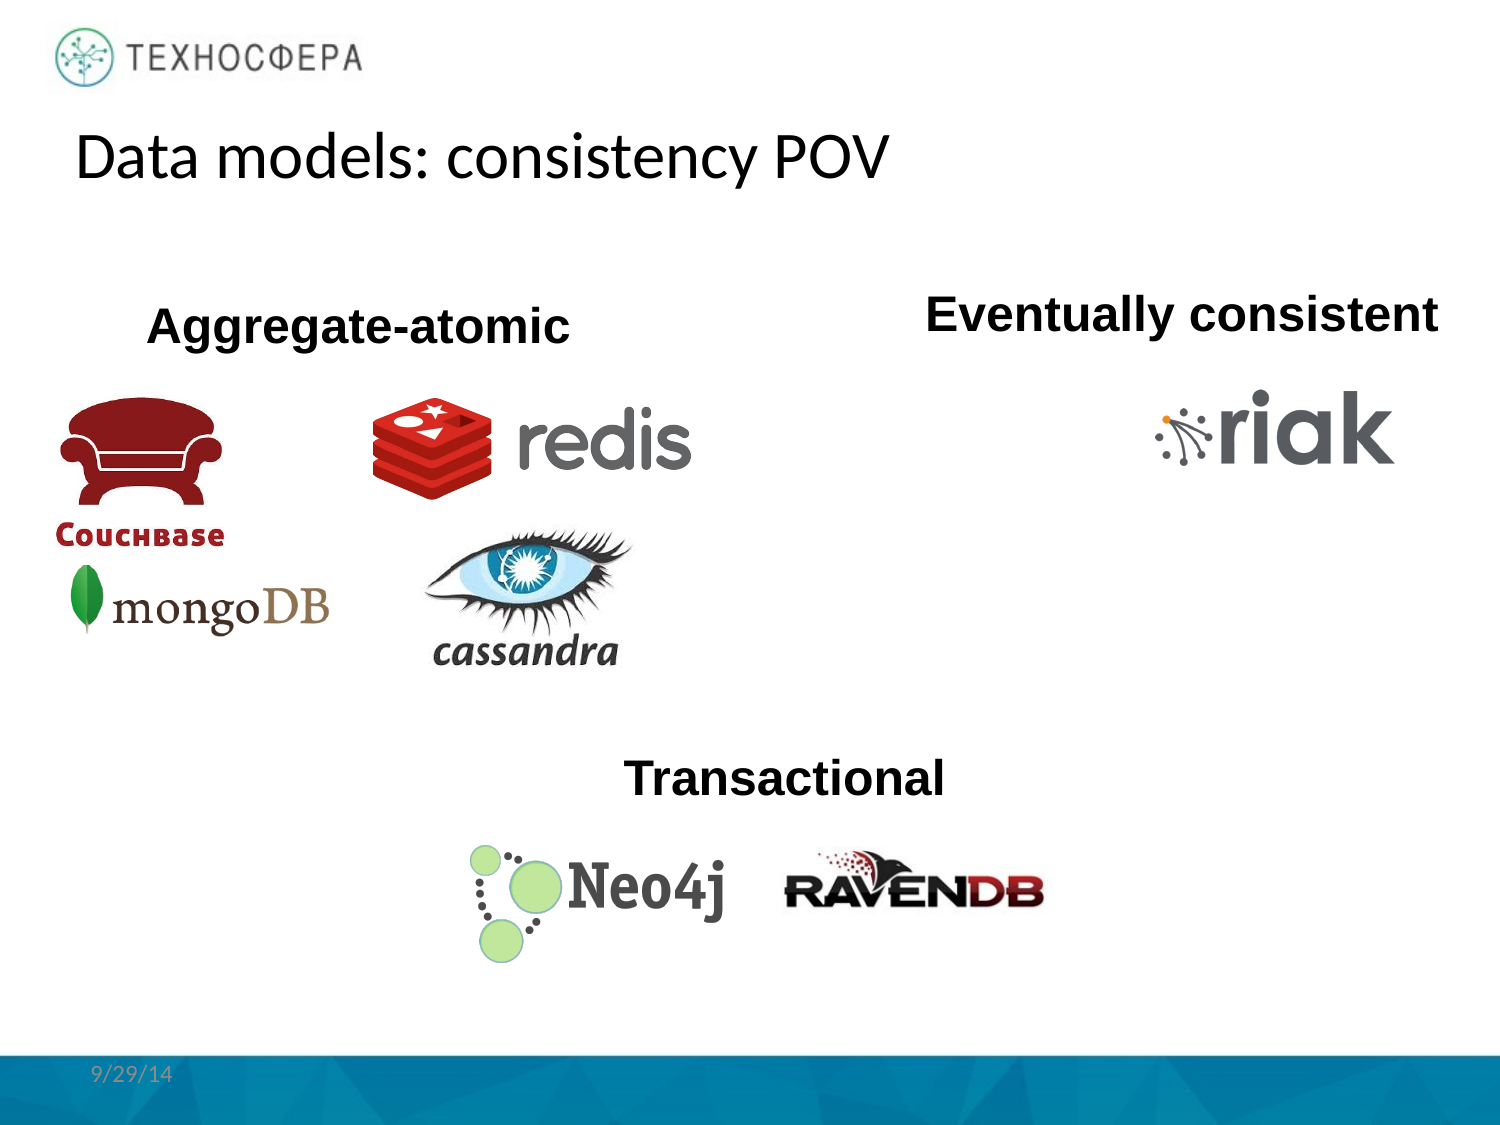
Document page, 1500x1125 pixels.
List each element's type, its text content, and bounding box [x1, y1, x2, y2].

title Data models: consistency POV [75, 68, 1425, 257]
text_box Aggregate-atomic [130, 290, 586, 362]
text_box Eventually consistent [910, 278, 1455, 350]
picture [0, 0, 1500, 1057]
text_box Transactional [609, 743, 961, 815]
